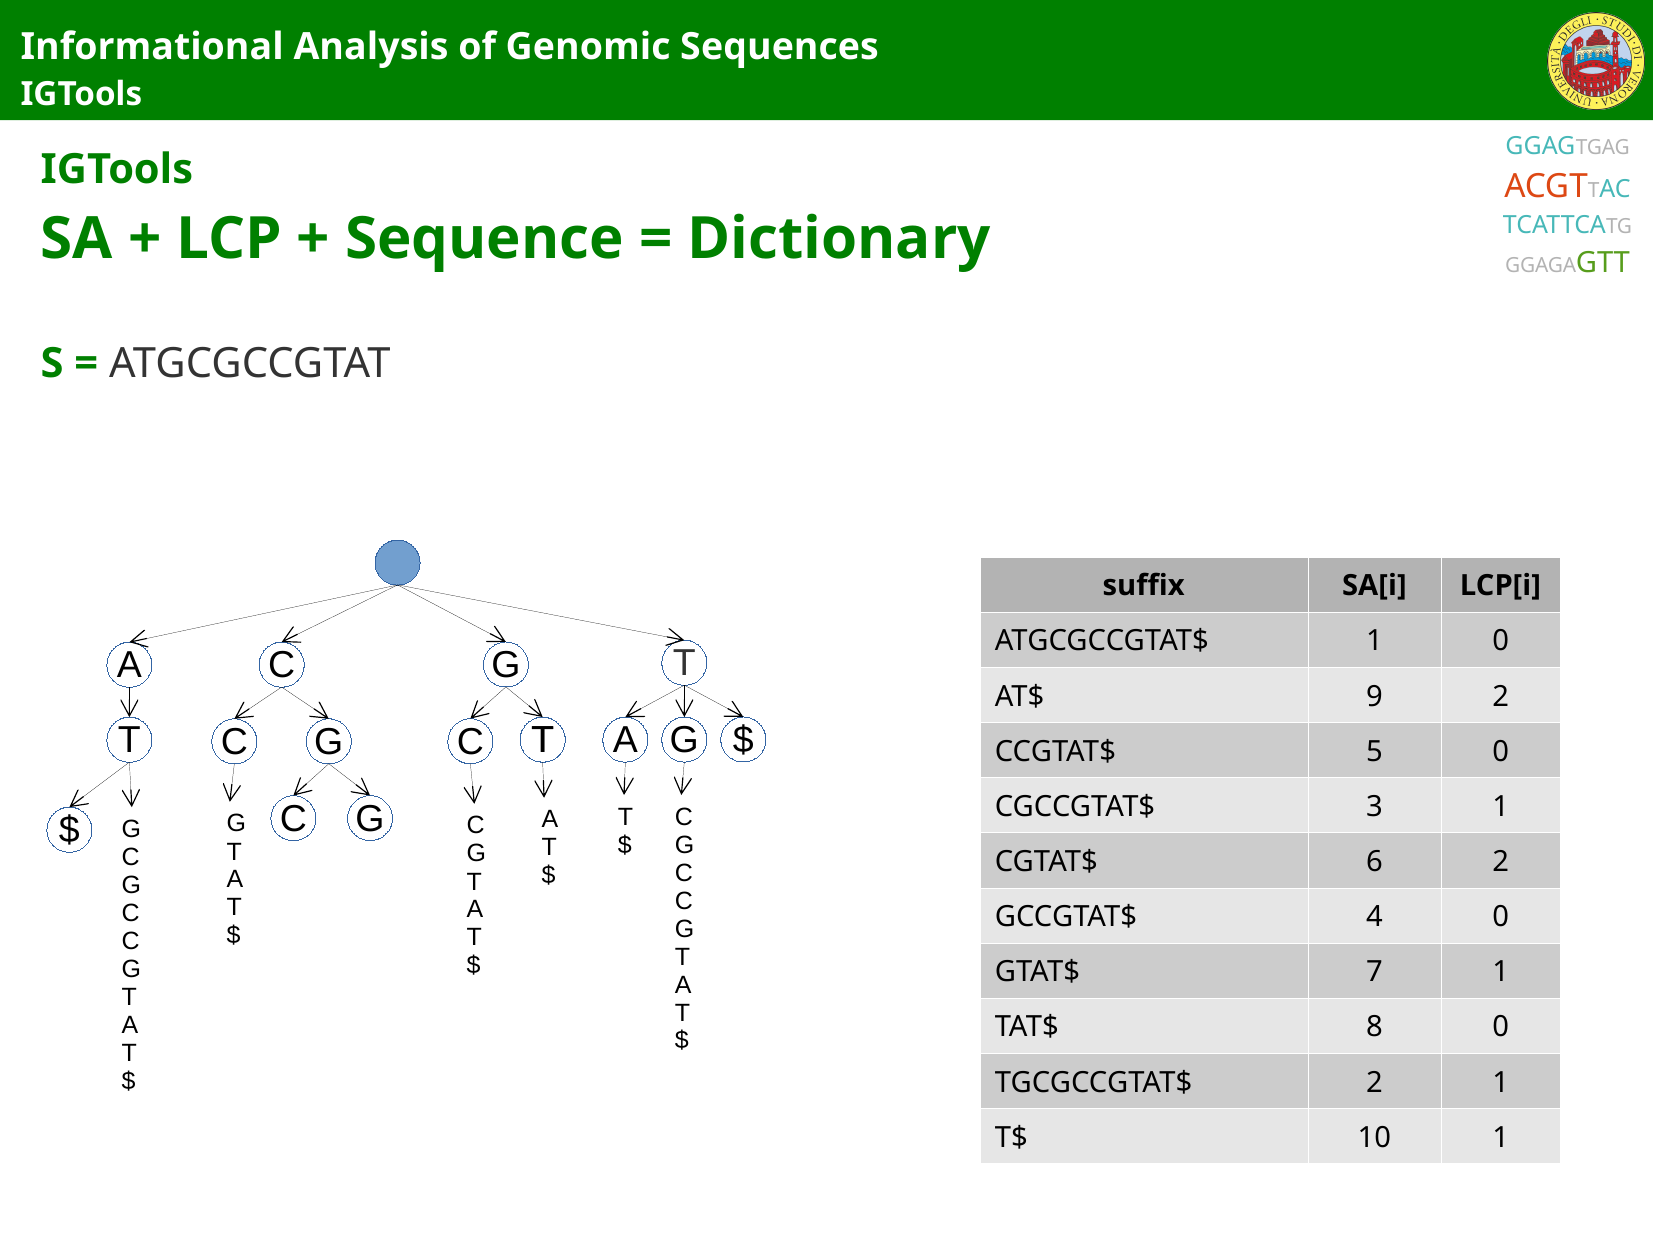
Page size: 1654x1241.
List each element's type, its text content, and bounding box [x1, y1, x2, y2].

text_box A [602, 717, 648, 763]
table_cell 1 [1309, 613, 1441, 667]
text_box G [661, 717, 707, 763]
text_box $ [46, 807, 92, 853]
table_header LCP[i] [1442, 558, 1560, 612]
picture [1547, 12, 1645, 110]
table_cell 8 [1309, 999, 1441, 1053]
table_cell 0 [1442, 723, 1560, 777]
table_cell GCCGTAT$ [981, 889, 1308, 943]
text_box IGTools SA + LCP + Sequence = Dictionary S = ATGCGCCGTAT [25, 131, 1621, 401]
table_cell CGTAT$ [981, 833, 1308, 888]
table_cell 5 [1309, 723, 1441, 777]
table_cell 1 [1442, 778, 1560, 832]
text_box C [211, 718, 257, 764]
table_cell 0 [1442, 889, 1560, 943]
text_box G [483, 641, 529, 687]
table_cell 2 [1442, 668, 1560, 722]
table_cell 10 [1309, 1109, 1441, 1163]
table_cell 1 [1442, 1109, 1560, 1163]
table_cell 4 [1309, 889, 1441, 943]
table_cell CCGTAT$ [981, 723, 1308, 777]
text_box G [347, 795, 393, 841]
table_cell 3 [1309, 778, 1441, 832]
table_cell T$ [981, 1109, 1308, 1163]
text_box CGTAT$ [451, 803, 497, 988]
table_cell 0 [1442, 613, 1560, 667]
text_box T [661, 640, 707, 686]
text_box GGAGTGAGACGTTACTCATTCATGGGAGAGTT [1485, 120, 1651, 263]
table_cell 2 [1309, 1054, 1441, 1108]
text_box T [520, 717, 566, 763]
text_box GTAT$ [211, 801, 248, 958]
table_cell 6 [1309, 833, 1441, 888]
table_cell GTAT$ [981, 944, 1308, 998]
text_box Informational Analysis of Genomic Sequences IGTools [5, 11, 1416, 107]
text_box AT$ [526, 797, 562, 898]
table_cell TAT$ [981, 999, 1308, 1053]
table_cell ATGCGCCGTAT$ [981, 613, 1308, 667]
text_box T [106, 717, 152, 763]
text_box C [270, 795, 316, 841]
text_box [375, 540, 421, 585]
table_header suffix [981, 558, 1308, 612]
table_cell AT$ [981, 668, 1308, 722]
table_cell TGCGCCGTAT$ [981, 1054, 1308, 1108]
text_box A [106, 642, 152, 688]
table_cell 1 [1442, 944, 1560, 998]
text_box C [259, 642, 305, 688]
text_box CGCCGTAT$ [660, 795, 703, 1064]
table_cell 7 [1309, 944, 1441, 998]
text_box GCGCCGTAT$ [106, 807, 157, 1105]
text_box T$ [603, 795, 646, 867]
text_box $ [720, 716, 766, 762]
table_cell 1 [1442, 1054, 1560, 1108]
table_cell CGCCGTAT$ [981, 778, 1308, 832]
text_box G [306, 718, 352, 764]
table_cell 0 [1442, 999, 1560, 1053]
table_cell 9 [1309, 668, 1441, 722]
text_box [0, 0, 1653, 121]
table_cell 2 [1442, 833, 1560, 888]
table_header SA[i] [1309, 558, 1441, 612]
text_box C [447, 718, 493, 764]
